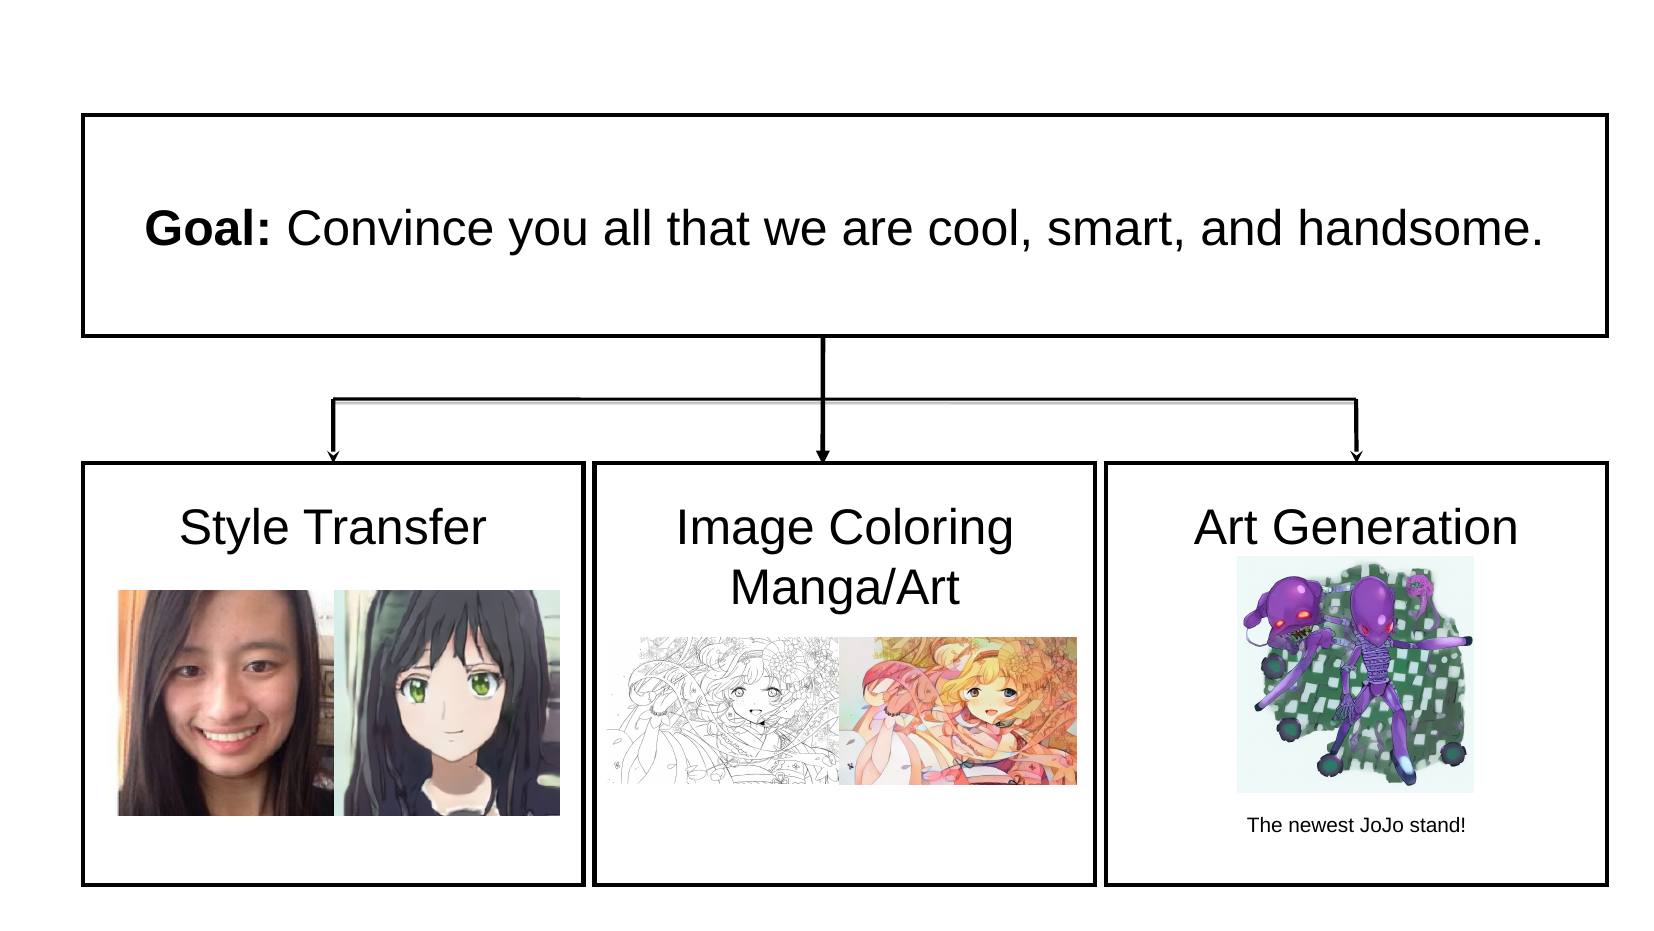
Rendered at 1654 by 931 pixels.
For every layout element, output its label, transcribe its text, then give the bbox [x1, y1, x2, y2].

text_box Image Coloring Manga/Art [594, 463, 1096, 886]
text_box Goal: Convince you all that we are cool, smart, and handsome. [82, 114, 1607, 336]
picture [606, 637, 1077, 785]
text_box Art Generation [1106, 463, 1607, 886]
text_box Style Transfer [82, 463, 584, 886]
picture [1237, 556, 1474, 793]
picture [108, 590, 560, 816]
text_box The newest JoJo stand! [1224, 803, 1489, 845]
